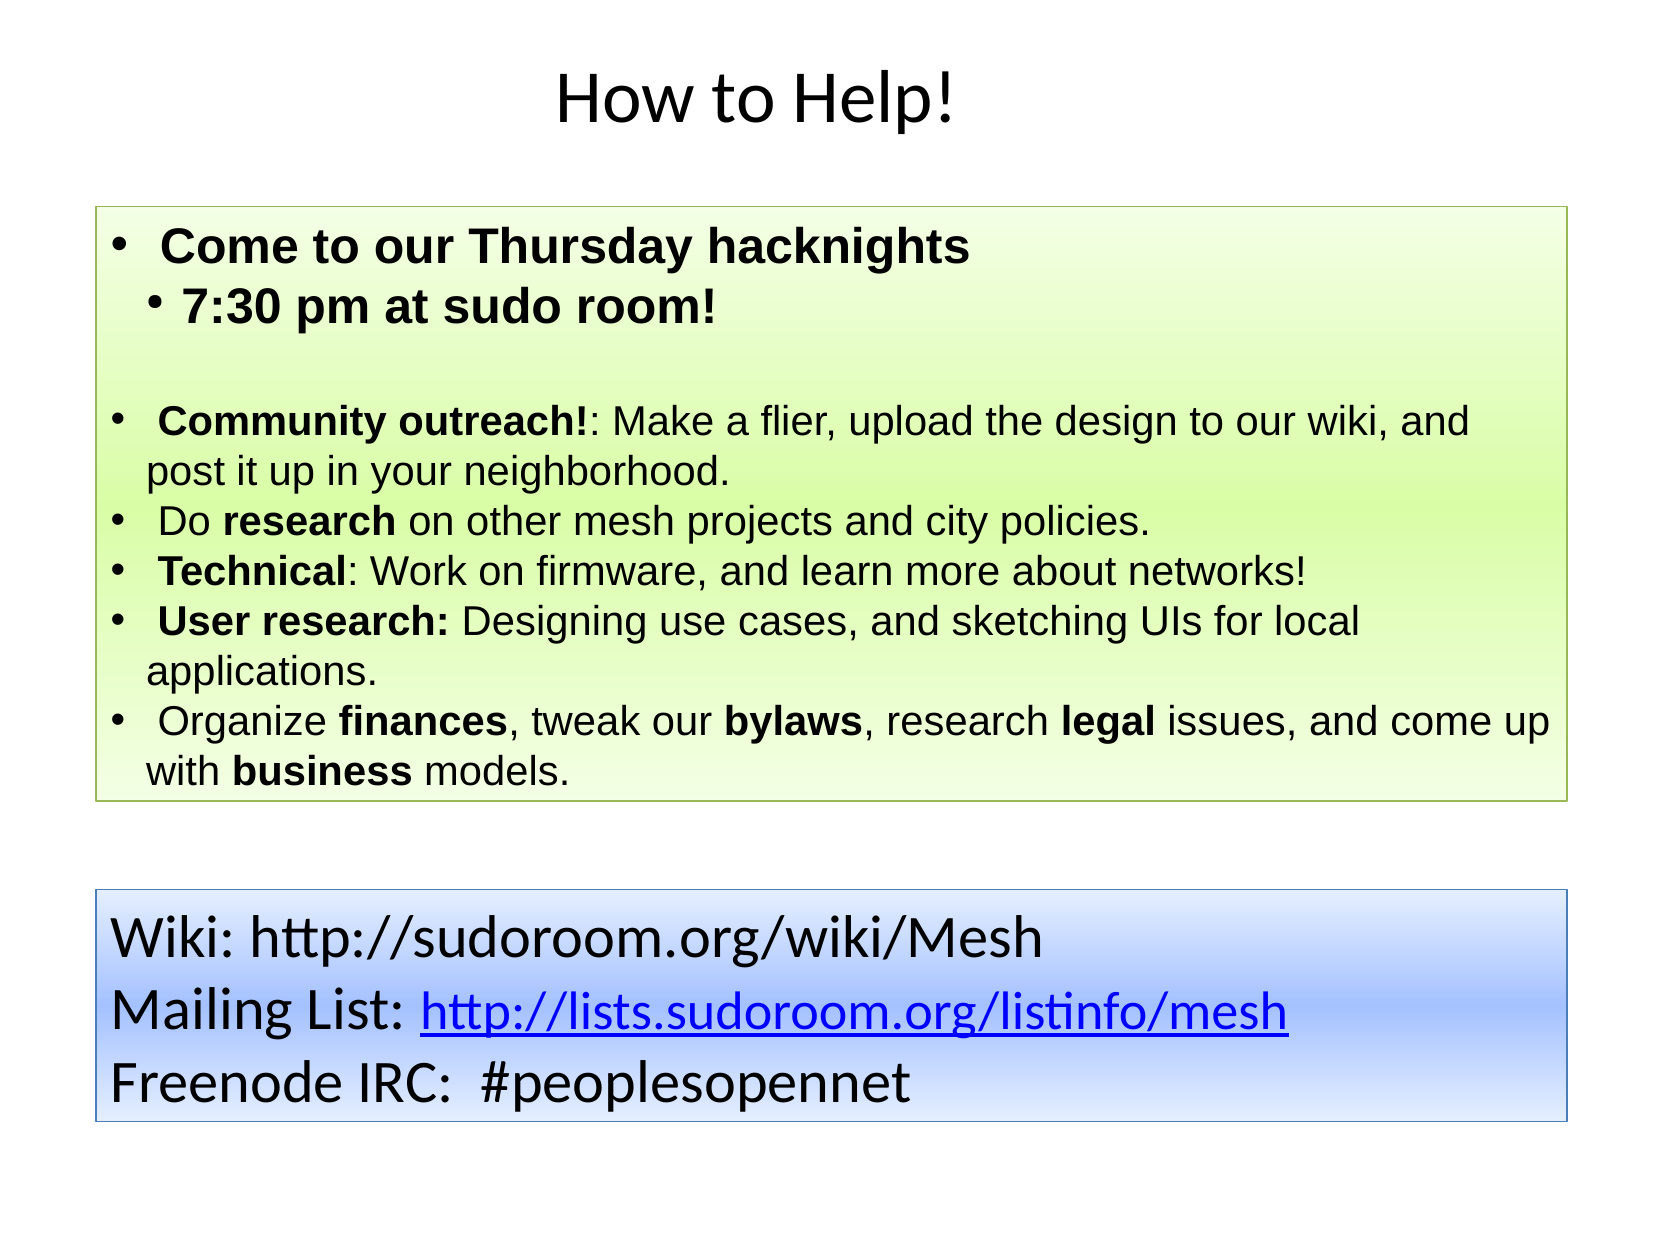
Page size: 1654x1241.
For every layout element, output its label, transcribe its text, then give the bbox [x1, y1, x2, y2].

text_box How to Help! [540, 40, 1396, 146]
text_box Wiki: http://sudoroom.org/wiki/Mesh Mailing List: http://lists.sudoroom.org/listinfo/mesh Freenode IRC: #peoplesopennet [95, 889, 1567, 1122]
text_box Come to our Thursday hacknights 7:30 pm at sudo room! Community outreach!: Make a flier, upload the design to our wiki, and post it up in your neighborhood. Do research on other mesh projects and city policies. Technical: Work on firmware, and learn more about networks! User research: Designing use cases, and sketching UIs for local applications. Organize finances, tweak our bylaws, research legal issues, and come up with business models. [95, 206, 1567, 802]
